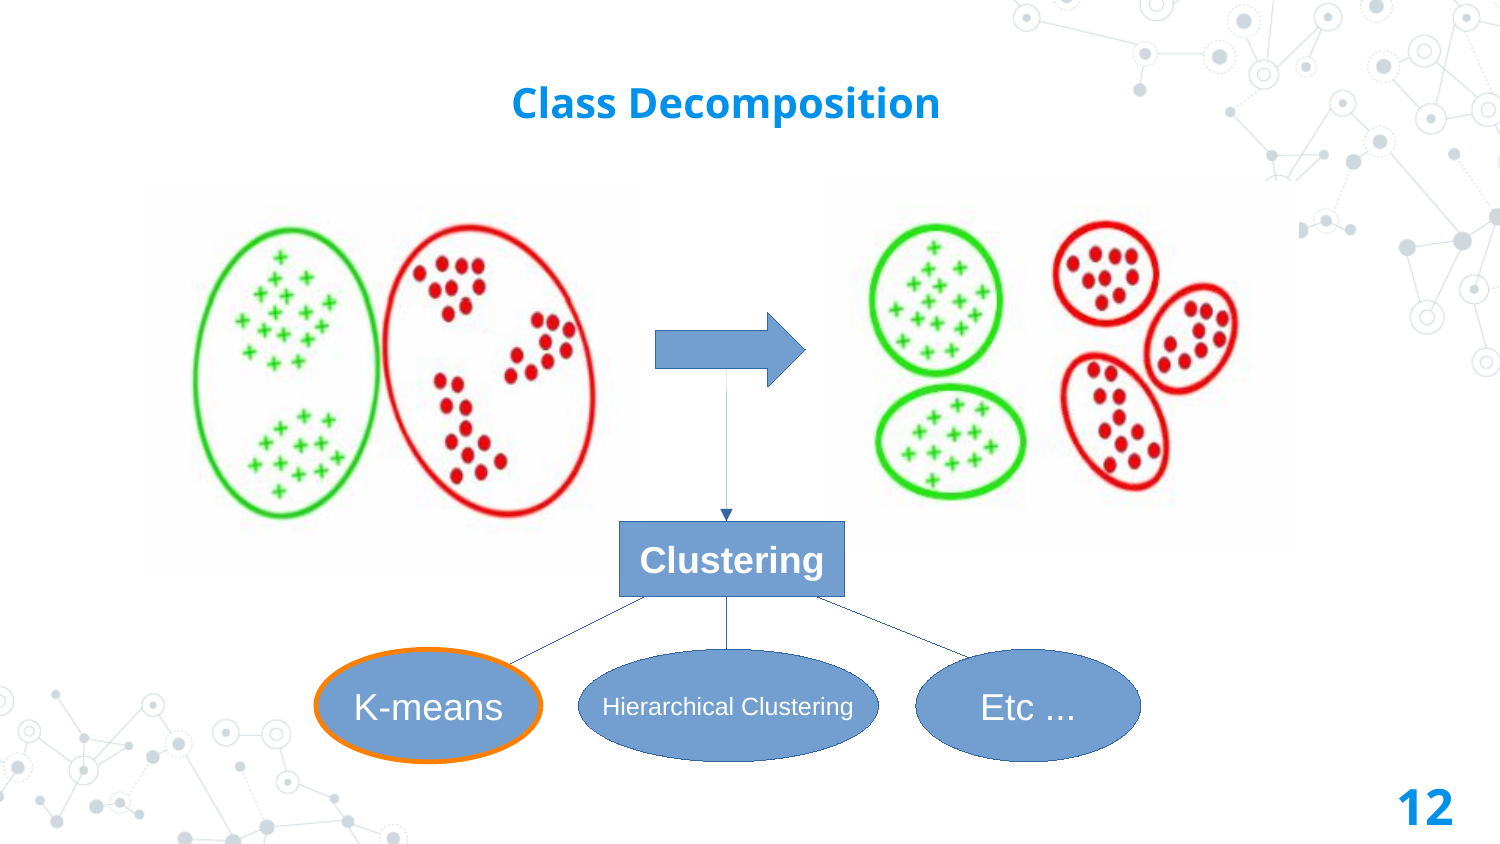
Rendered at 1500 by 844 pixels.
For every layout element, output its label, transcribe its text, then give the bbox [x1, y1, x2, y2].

text_box Hierarchical Clustering [578, 649, 879, 762]
text_box Etc ... [915, 649, 1141, 762]
text_box K-means [315, 649, 541, 762]
text_box Clustering [619, 521, 845, 597]
text_box <number> [1378, 760, 1469, 826]
text_box [655, 312, 806, 387]
picture [0, 0, 1500, 844]
text_box Class Decomposition [105, 26, 1348, 142]
